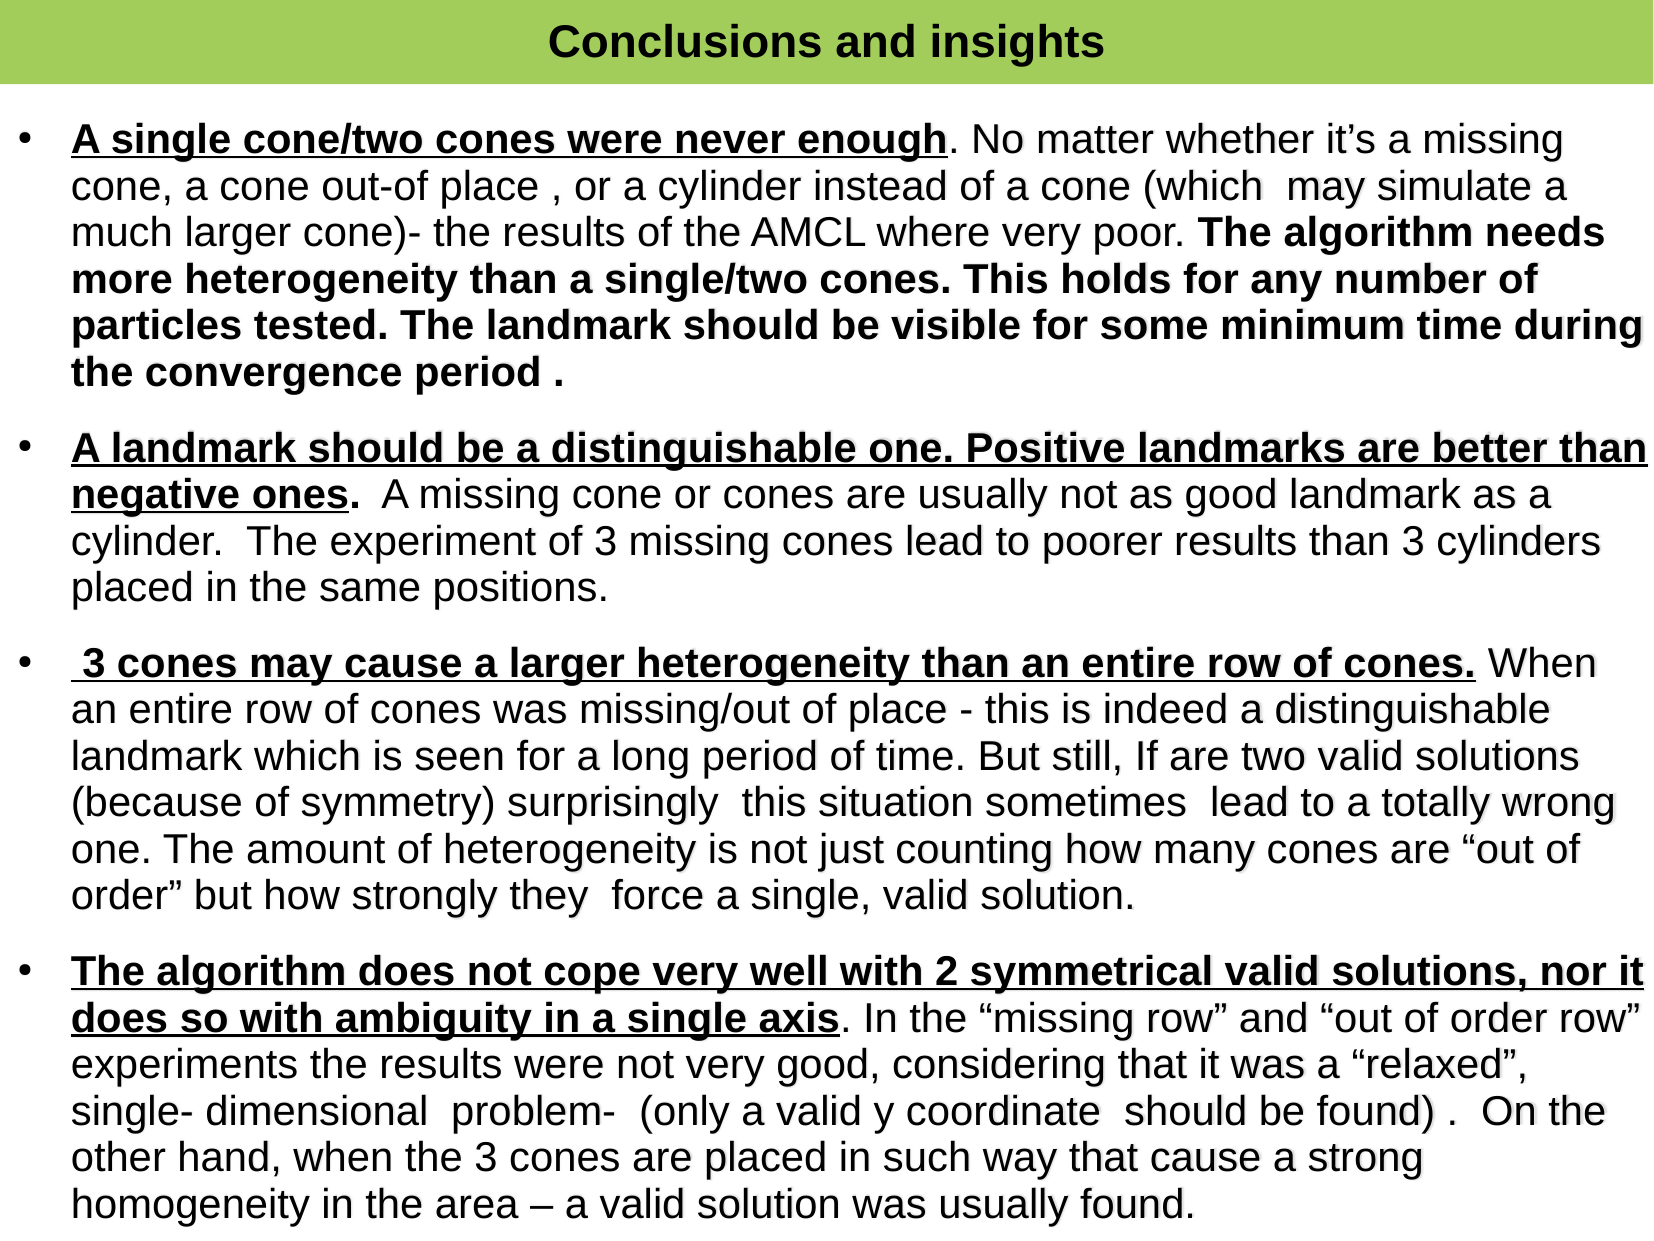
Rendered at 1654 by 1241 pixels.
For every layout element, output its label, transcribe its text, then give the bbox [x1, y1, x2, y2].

list A single cone/two cones were never enough. No matter whether it’s a missing cone, a cone out-of place , or a cylinder instead of a cone (which may simulate a much larger cone)- the results of the AMCL where very poor. The algorithm needs more heterogeneity than a single/two cones. This holds for any number of particles tested. The landmark should be visible for some minimum time during the convergence period . A landmark should be a distinguishable one. Positive landmarks are better than negative ones. A missing cone or cones are usually not as good landmark as a cylinder. The experiment of 3 missing cones lead to poorer results than 3 cylinders placed in the same positions. 3 cones may cause a larger heterogeneity than an entire row of cones. When an entire row of cones was missing/out of place - this is indeed a distinguishable landmark which is seen for a long period of time. But still, If are two valid solutions (because of symmetry) surprisingly this situation sometimes lead to a totally wrong one. The amount of heterogeneity is not just counting how many cones are “out of order” but how strongly they force a single, valid solution. The algorithm does not cope very well with 2 symmetrical valid solutions, nor it does so with ambiguity in a single axis. In the “missing row” and “out of order row” experiments the results were not very good, considering that it was a “relaxed”, single- dimensional problem- (only a valid y coordinate should be found) . On the other hand, when the 3 cones are placed in such way that cause a strong homogeneity in the area – a valid solution was usually found. [0, 115, 1654, 1241]
title Conclusions and insights [0, 0, 1654, 85]
